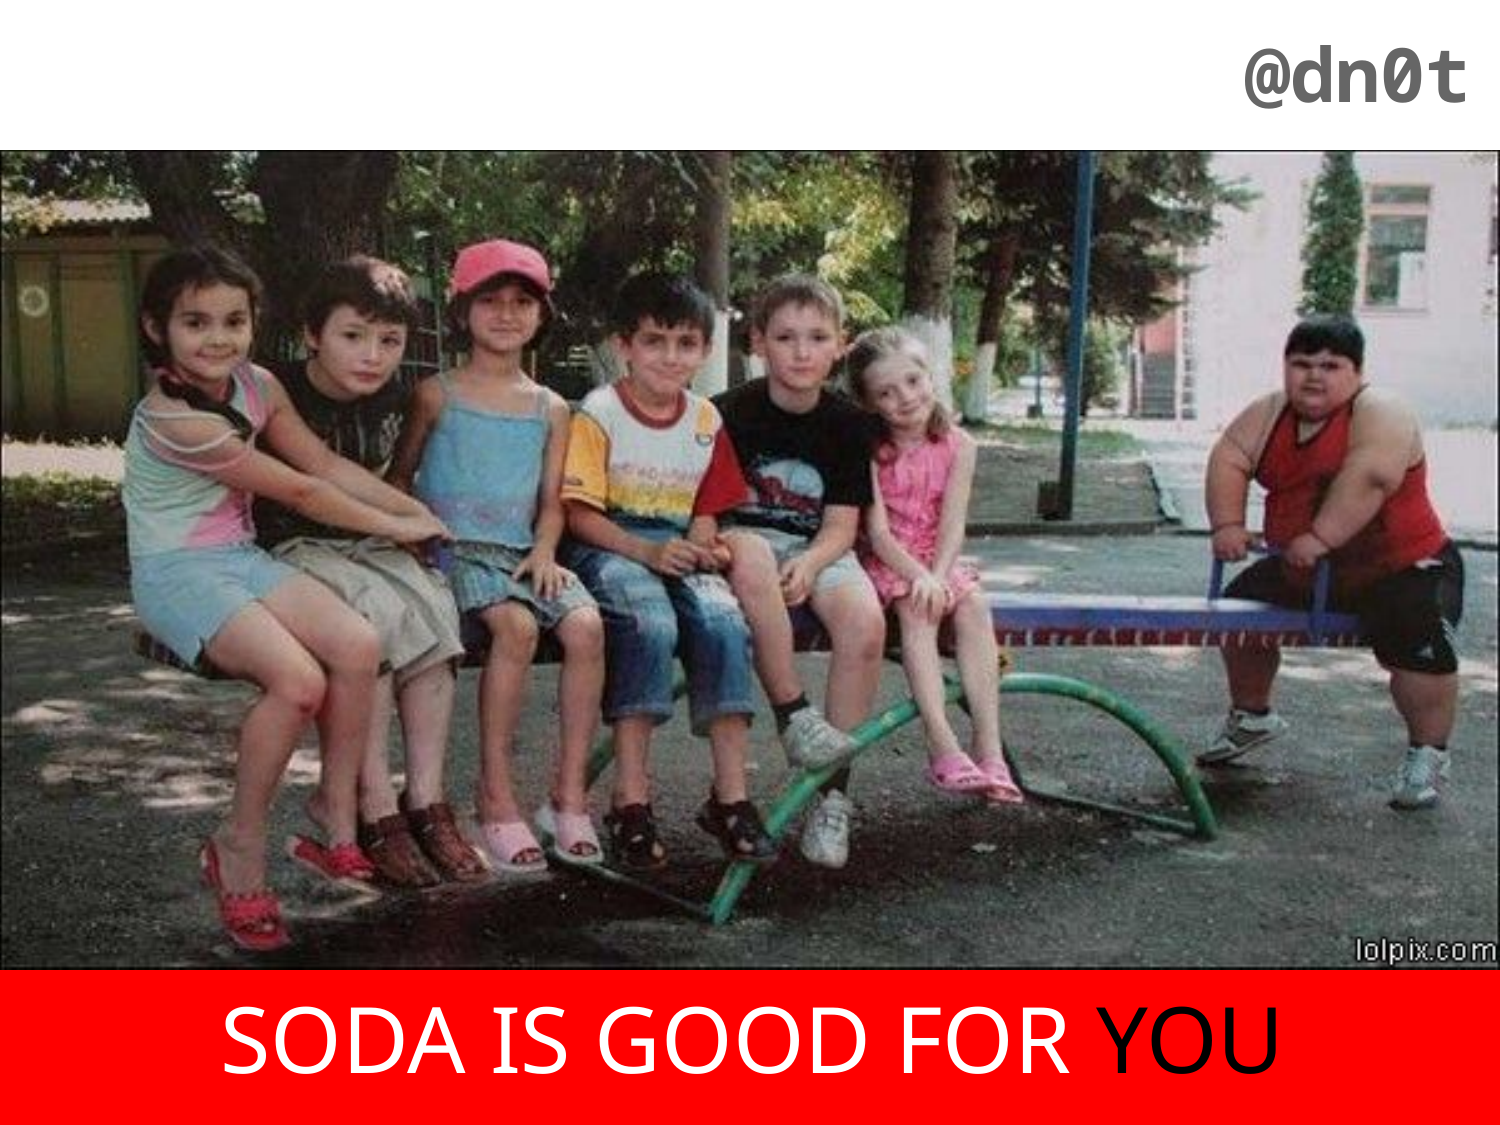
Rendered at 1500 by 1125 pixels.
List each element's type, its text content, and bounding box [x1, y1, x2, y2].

list SODA IS GOOD FOR YOU [28, 974, 1478, 1111]
picture [0, 150, 1500, 970]
